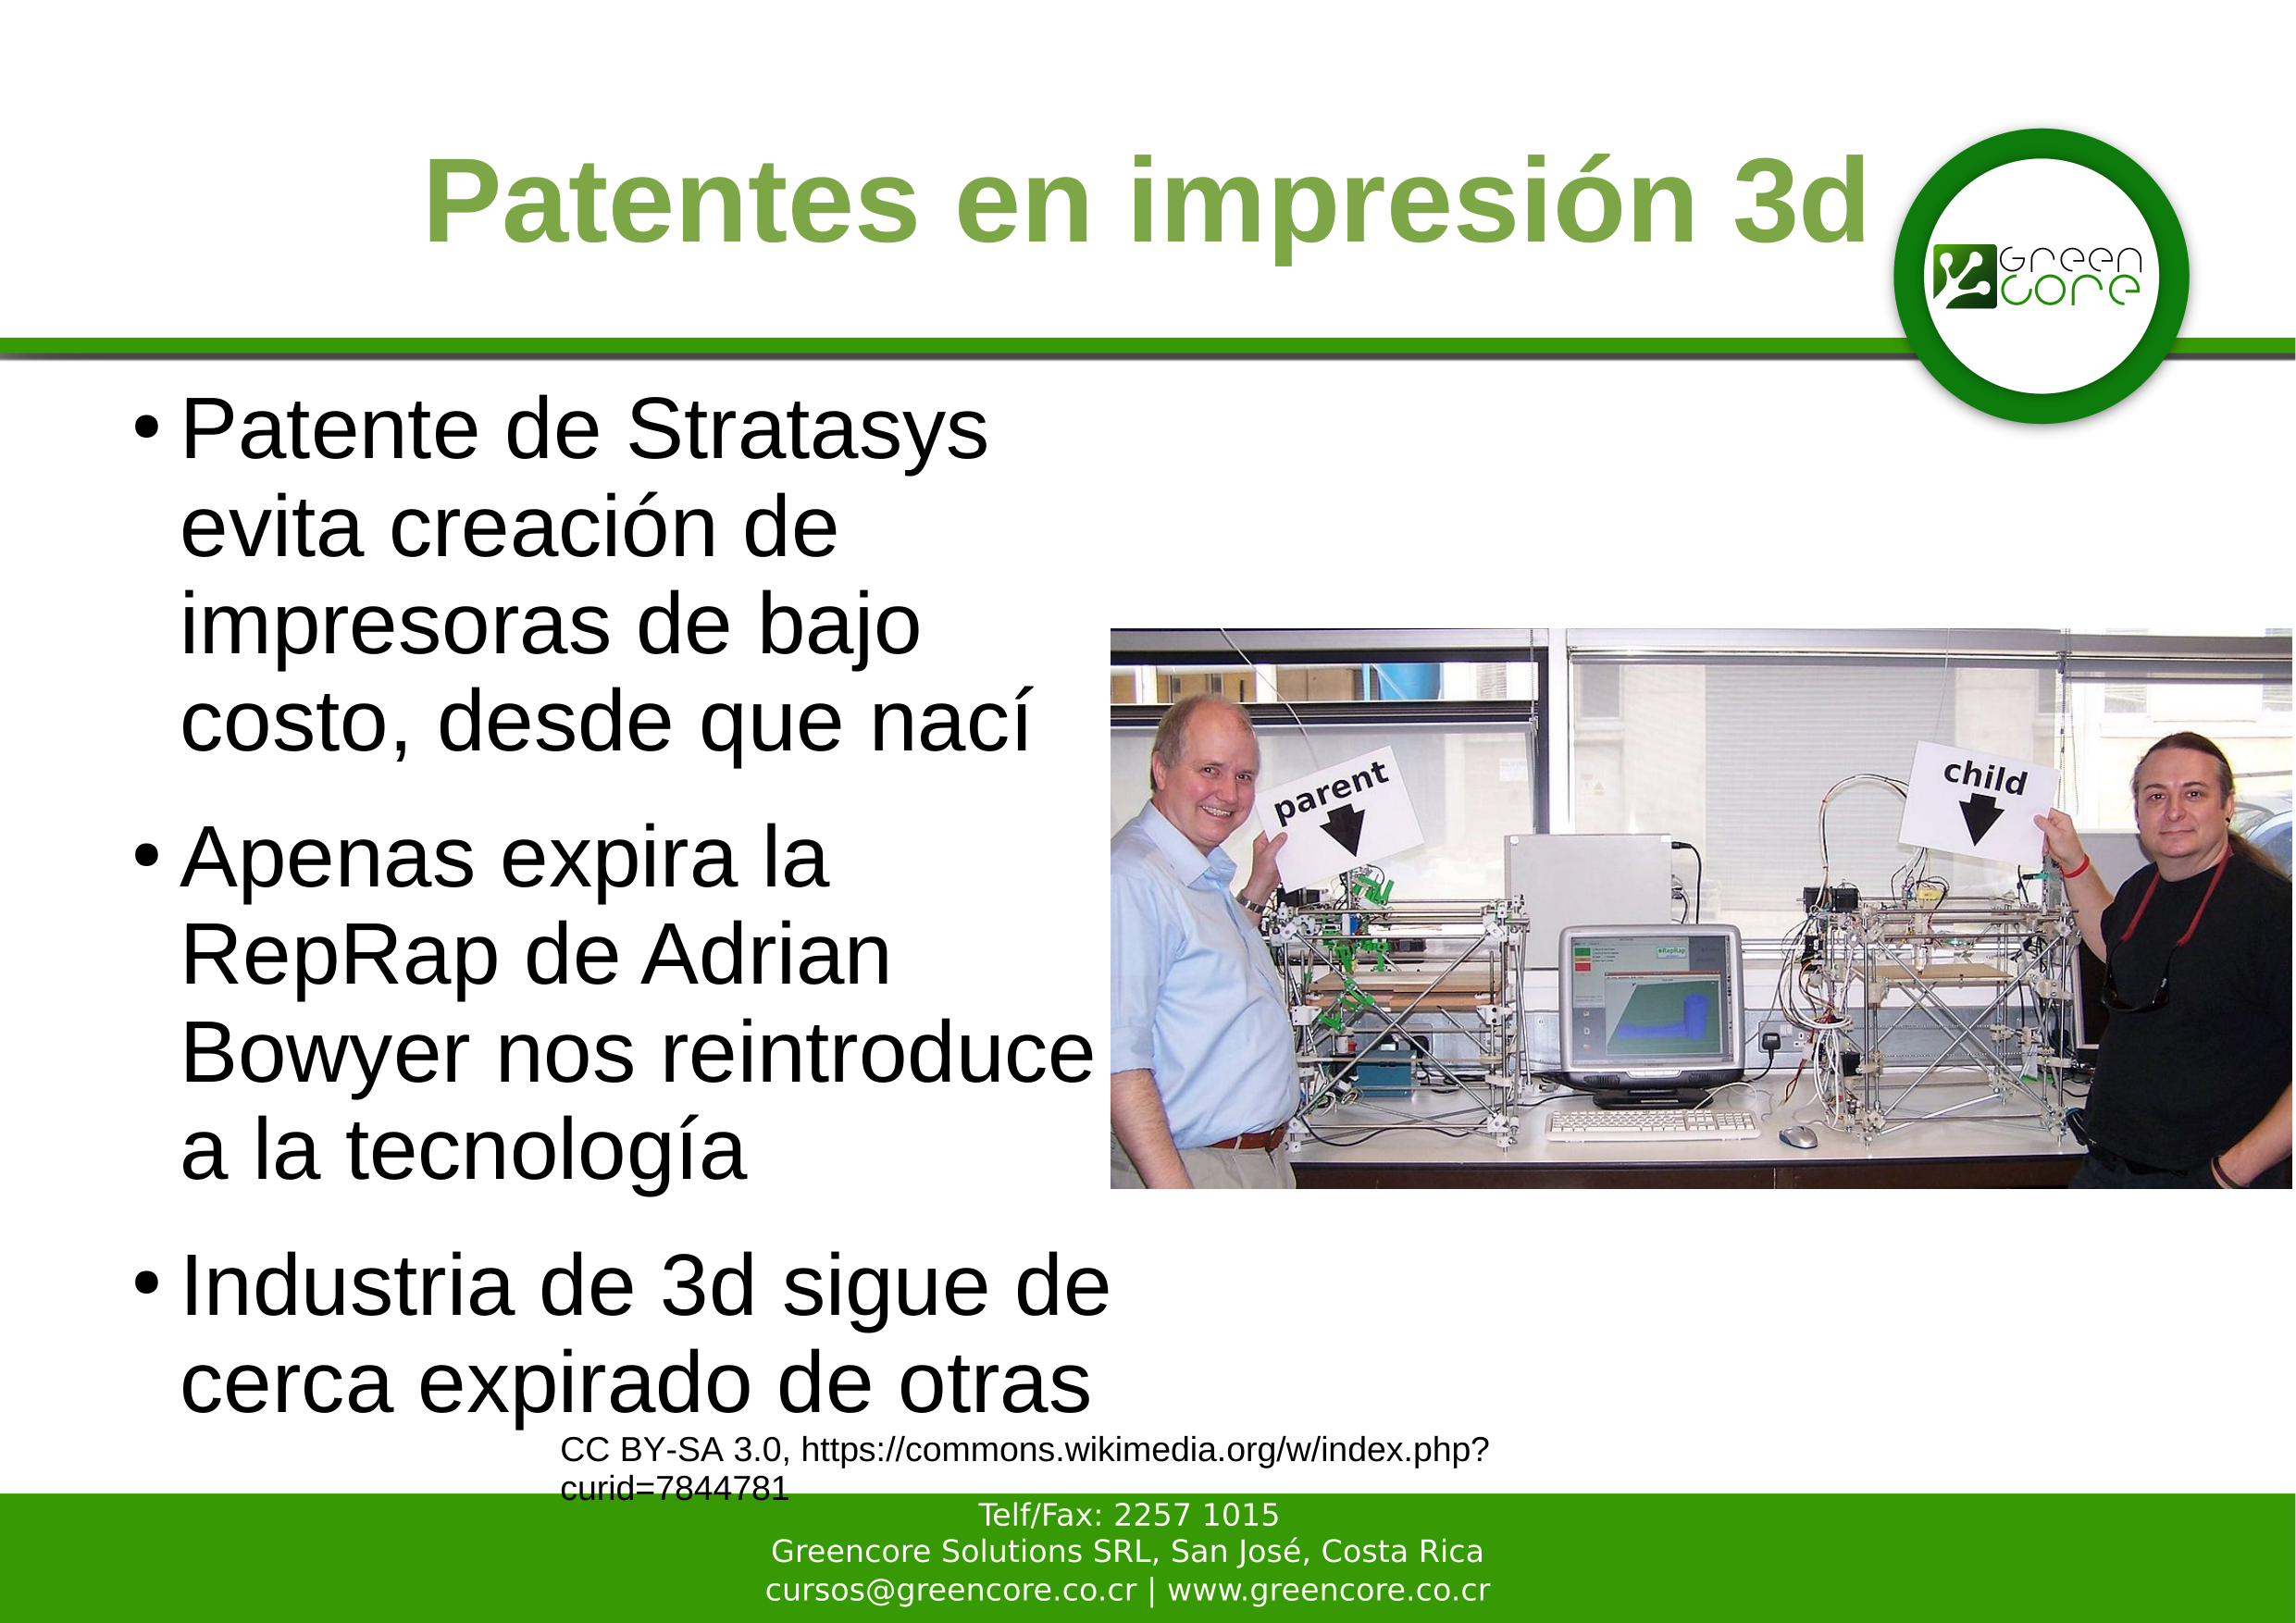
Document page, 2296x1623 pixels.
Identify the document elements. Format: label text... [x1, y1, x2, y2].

list Patente de Stratasys evita creación de impresoras de bajo costo, desde que nací Apenas expira la RepRap de Adrian Bowyer nos reintroduce a la tecnología Industria de 3d sigue de cerca expirado de otras [115, 379, 1123, 1431]
picture [0, 0, 2296, 1623]
text_box CC BY-SA 3.0, https://commons.wikimedia.org/w/index.php?curid=7844781 [546, 1423, 1730, 1515]
title Patentes en impresión 3d [115, 64, 2181, 336]
